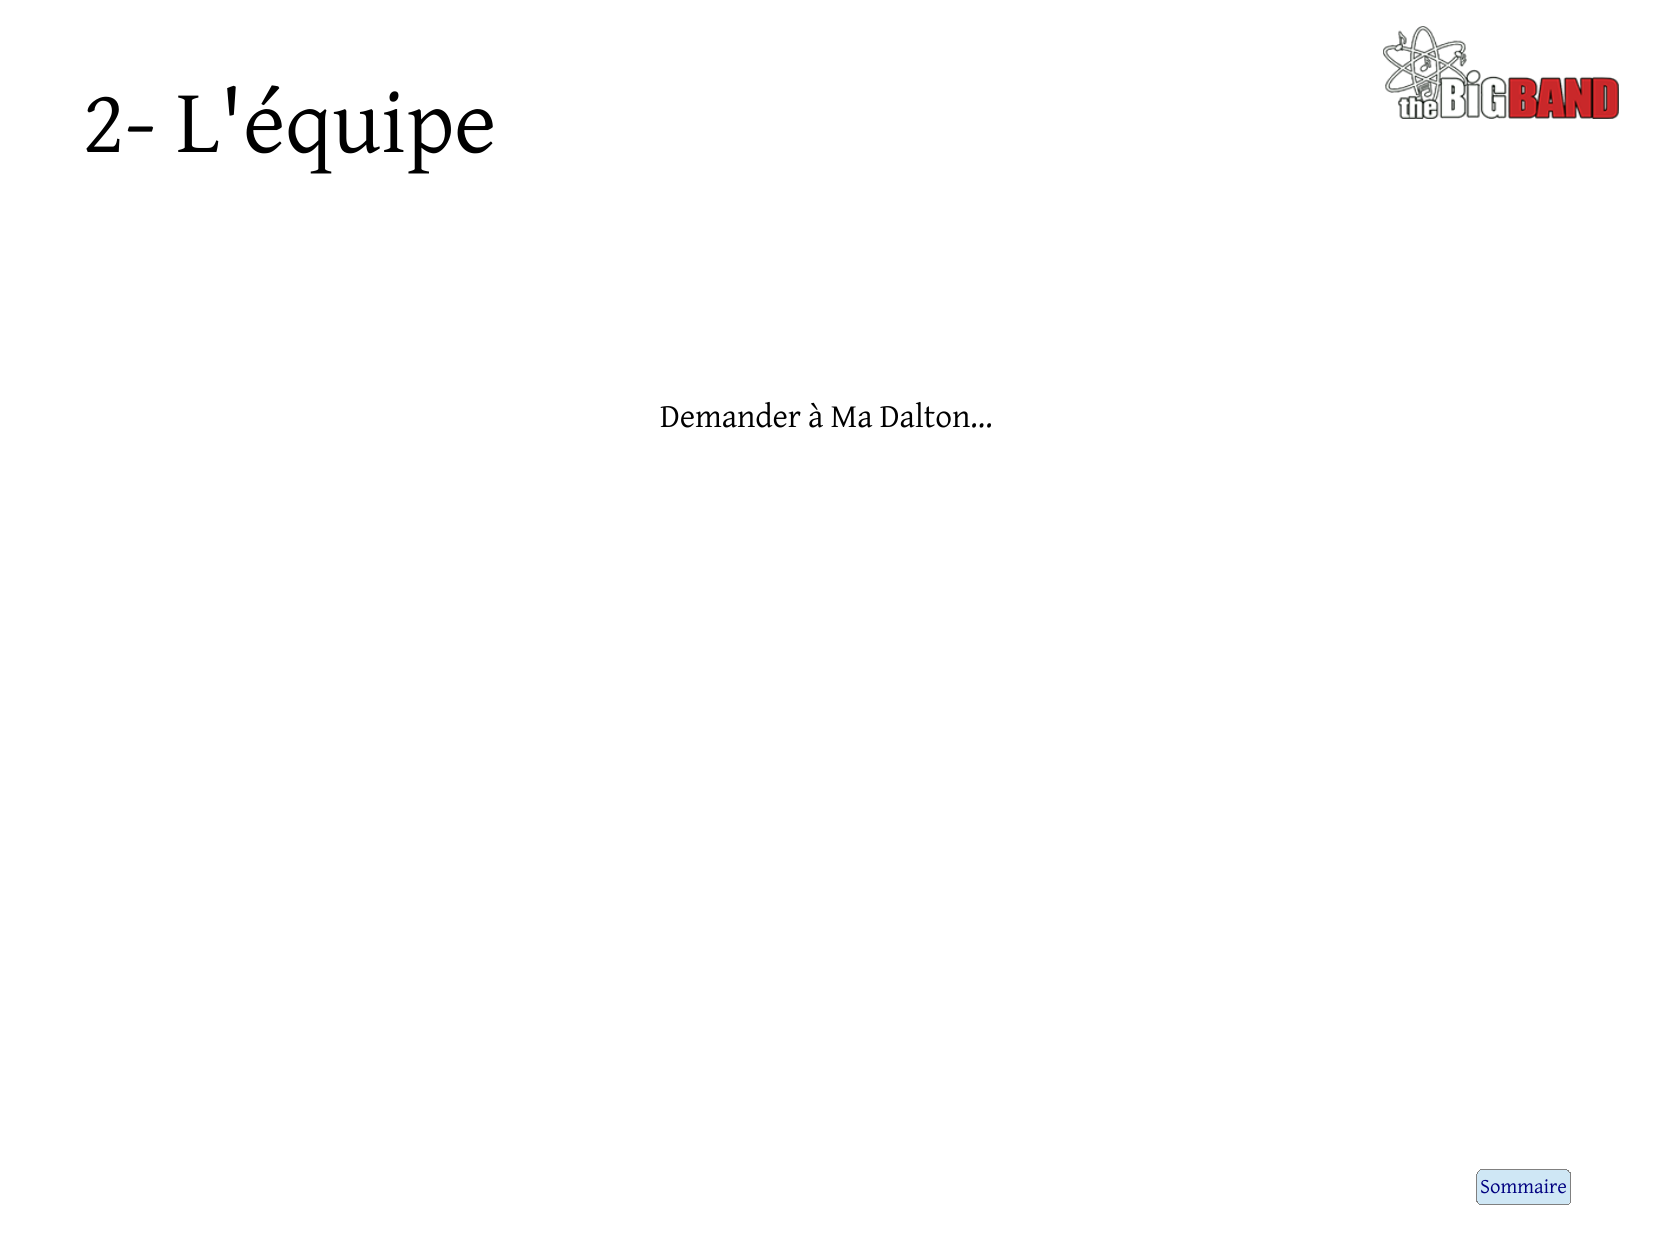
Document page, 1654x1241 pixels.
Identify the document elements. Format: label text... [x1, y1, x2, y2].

picture [1383, 26, 1619, 119]
text_box Sommaire [1476, 1169, 1571, 1205]
list Demander à Ma Dalton... [82, 290, 1571, 1109]
title 2- L'équipe [82, 49, 1571, 201]
